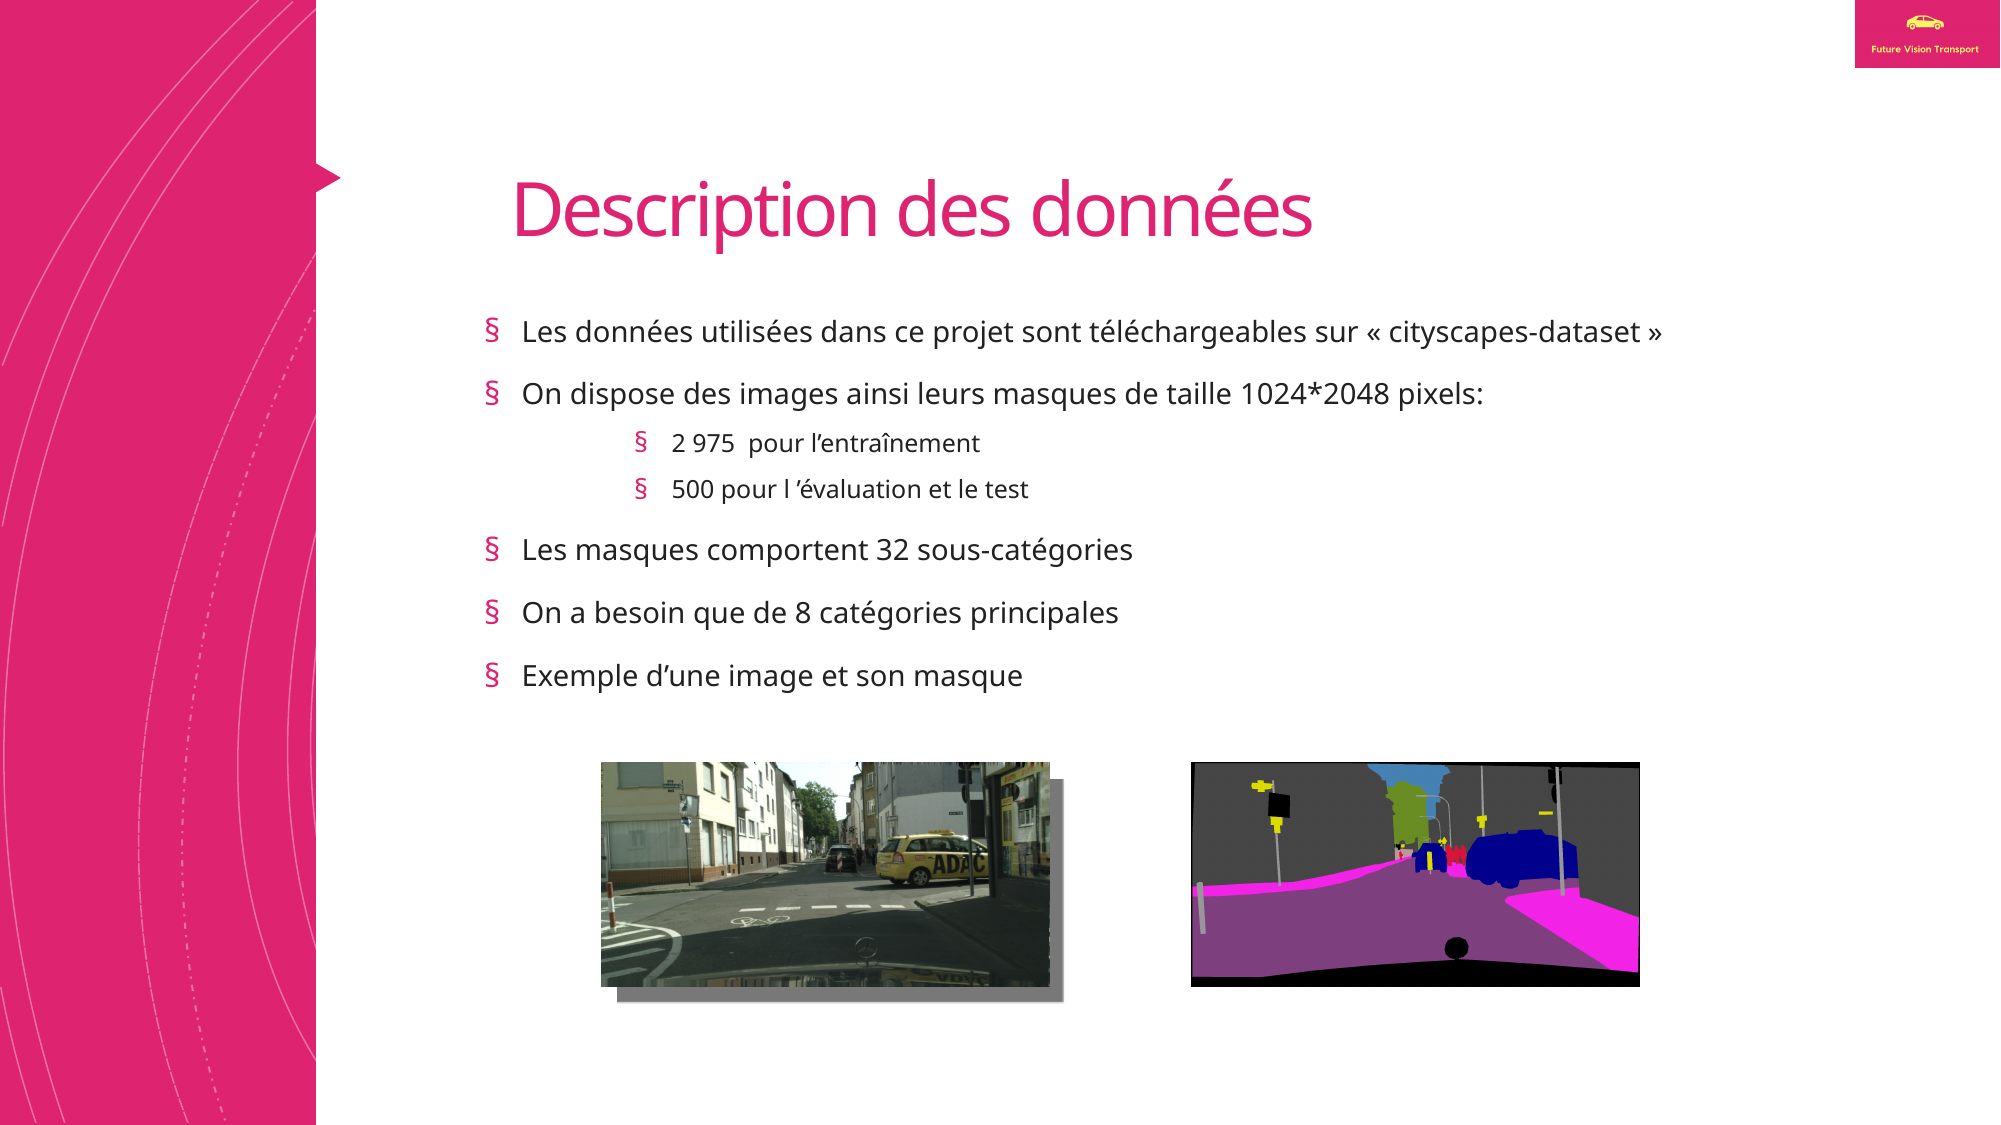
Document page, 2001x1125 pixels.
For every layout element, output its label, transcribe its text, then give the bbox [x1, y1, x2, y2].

text_box [0, 0, 2000, 1125]
picture [1191, 762, 1640, 987]
list Les données utilisées dans ce projet sont téléchargeables sur « cityscapes-dataset » On dispose des images ainsi leurs masques de taille 1024*2048 pixels: 2 975 pour l’entraînement 500 pour l ’évaluation et le test Les masques comportent 32 sous-catégories On a besoin que de 8 catégories principales Exemple d’une image et son masque [469, 298, 1812, 993]
picture [1855, 0, 2000, 68]
picture [601, 762, 1050, 987]
title Description des données [472, 138, 1495, 295]
